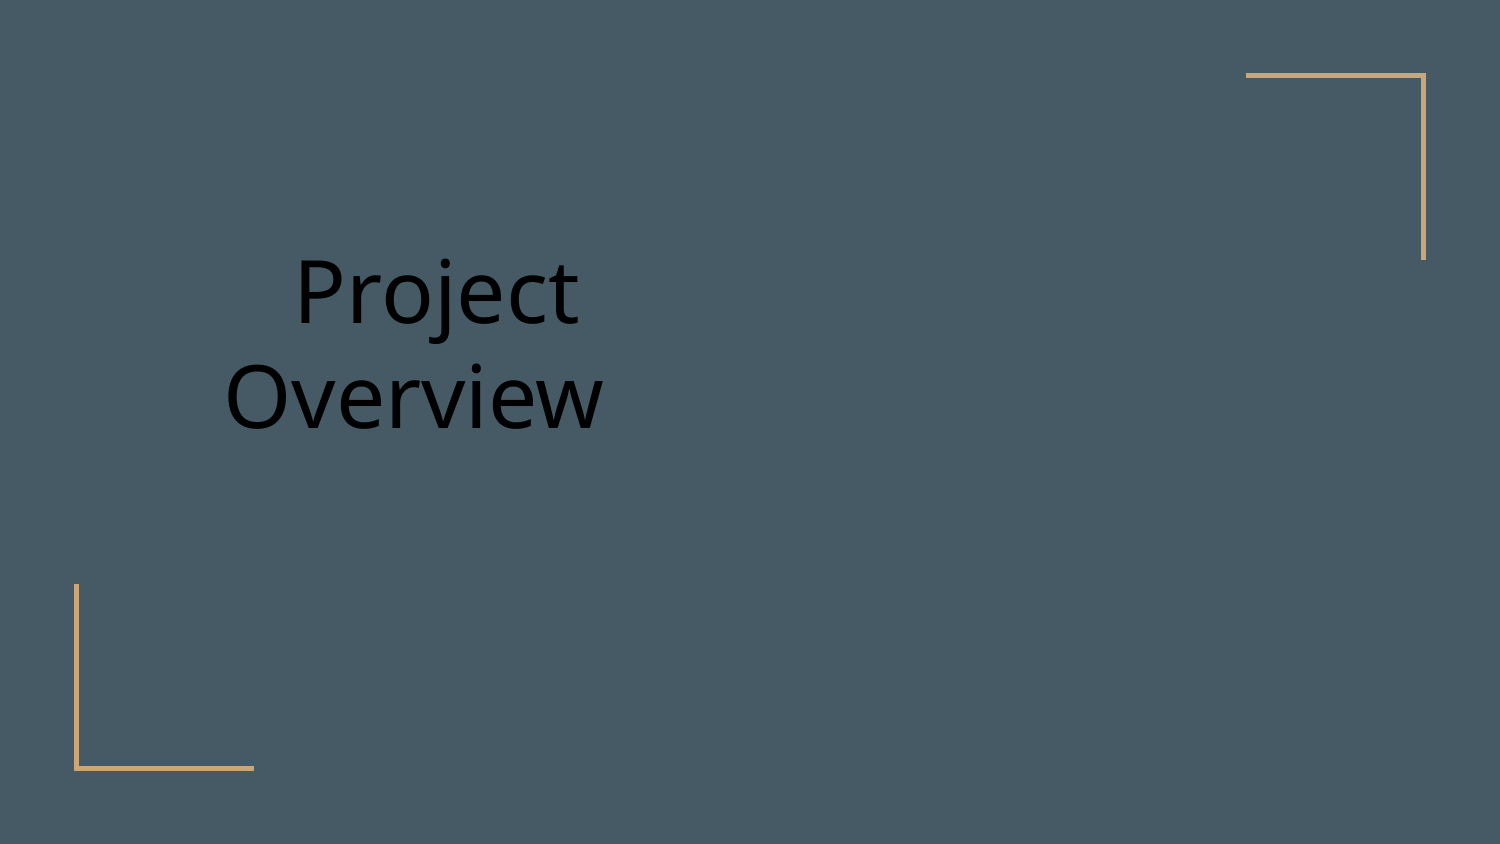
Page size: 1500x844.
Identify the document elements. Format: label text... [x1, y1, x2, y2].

text_box Project Overview [119, 216, 732, 466]
